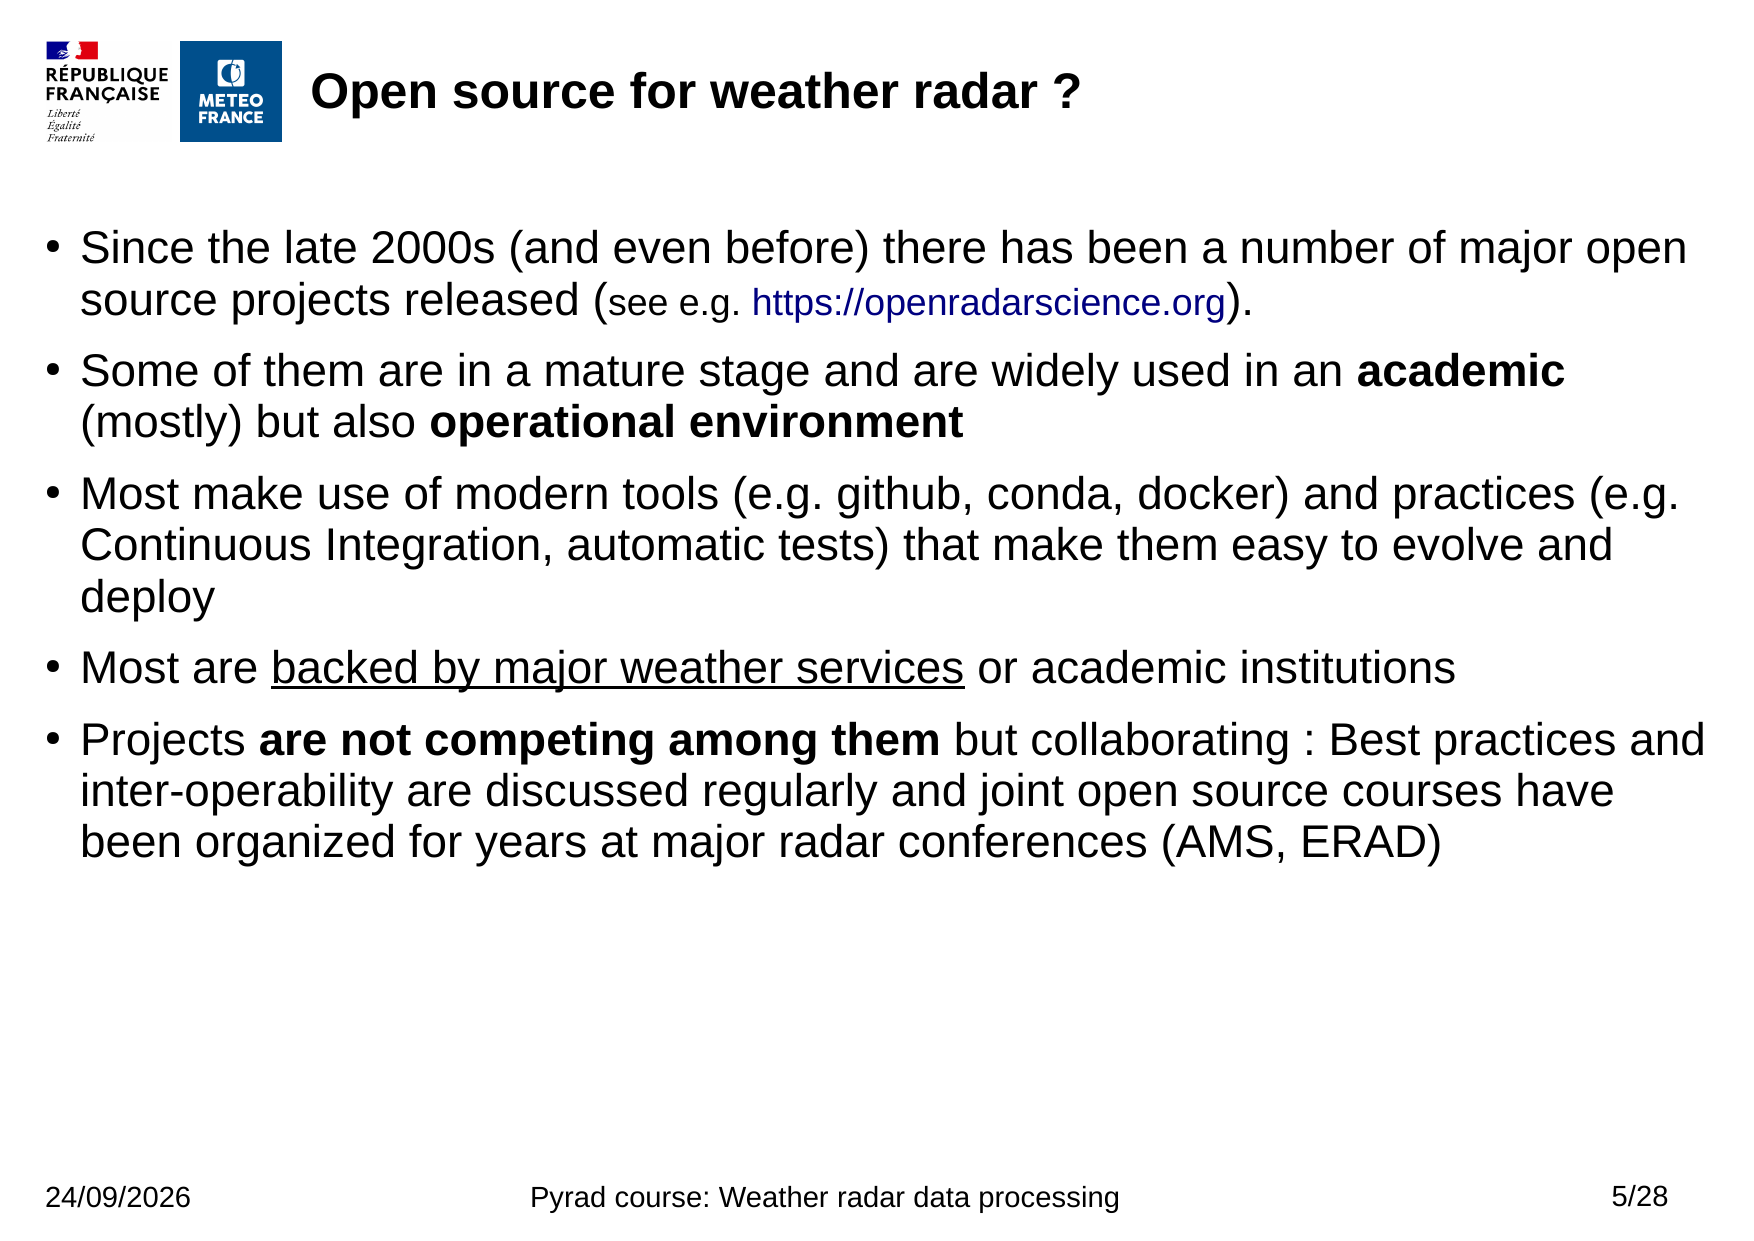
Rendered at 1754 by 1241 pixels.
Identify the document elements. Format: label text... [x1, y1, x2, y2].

picture [180, 41, 282, 142]
list Since the late 2000s (and even before) there has been a number of major open source projects released (see e.g. https://openradarscience.org). Some of them are in a mature stage and are widely used in an academic (mostly) but also operational environment Most make use of modern tools (e.g. github, conda, docker) and practices (e.g. Continuous Integration, automatic tests) that make them easy to evolve and deploy Most are backed by major weather services or academic institutions Projects are not competing among them but collaborating : Best practices and inter-operability are discussed regularly and joint open source courses have been organized for years at major radar conferences (AMS, ERAD) [44, 222, 1712, 1118]
title Open source for weather radar ? [310, 40, 1697, 142]
picture [46, 41, 172, 142]
